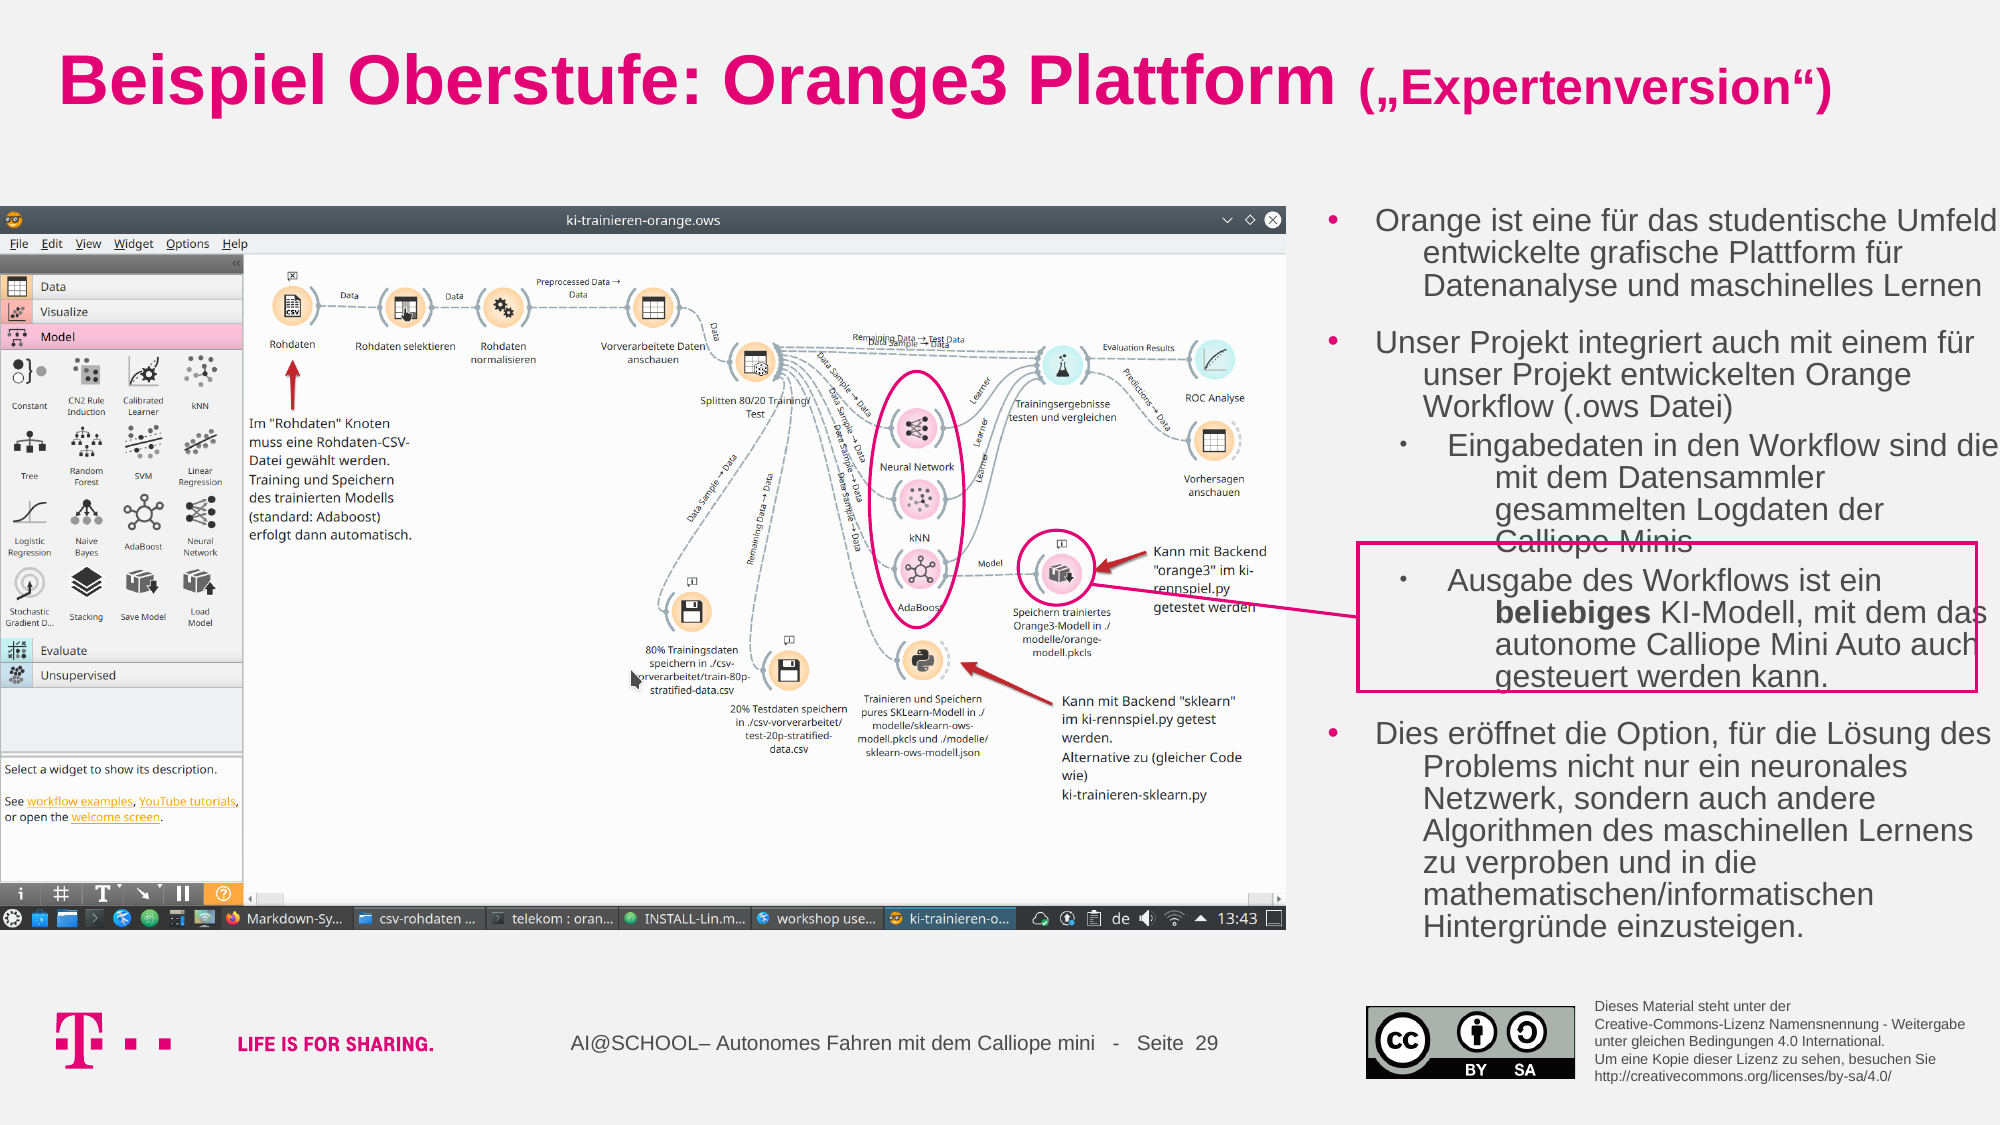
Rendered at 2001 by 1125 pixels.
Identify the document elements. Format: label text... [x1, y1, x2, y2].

picture [1020, 532, 1093, 603]
title Beispiel Oberstufe: Orange3 Plattform („Expertenversion“) [0, 43, 1888, 132]
list Orange ist eine für das studentische Umfeld entwickelte grafische Plattform für Datenanalyse und maschinelles Lernen Unser Projekt integriert auch mit einem für unser Projekt entwickelten Orange Workflow (.ows Datei) Eingabedaten in den Workflow sind die mit dem Datensammler gesammelten Logdaten der Calliope Minis Ausgabe des Workflows ist ein beliebiges KI-Modell, mit dem das autonome Calliope Mini Auto auch gesteuert werden kann. Dies eröffnet die Option, für die Lösung des Problems nicht nur ein neuronales Netzwerk, sondern auch andere Algorithmen des maschinellen Lernens zu verproben und in die mathematischen/informatischen Hintergründe einzusteigen. [1360, 545, 1975, 690]
list Orange ist eine für das studentische Umfeld entwickelte grafische Plattform für Datenanalyse und maschinelles Lernen Unser Projekt integriert auch mit einem für unser Projekt entwickelten Orange Workflow (.ows Datei) Eingabedaten in den Workflow sind die mit dem Datensammler gesammelten Logdaten der Calliope Minis Ausgabe des Workflows ist ein beliebiges KI-Modell, mit dem das autonome Calliope Mini Auto auch gesteuert werden kann. Dies eröffnet die Option, für die Lösung des Problems nicht nur ein neuronales Netzwerk, sondern auch andere Algorithmen des maschinellen Lernens zu verproben und in die mathematischen/informatischen Hintergründe einzusteigen. [1327, 206, 2000, 963]
picture [0, 206, 1286, 930]
